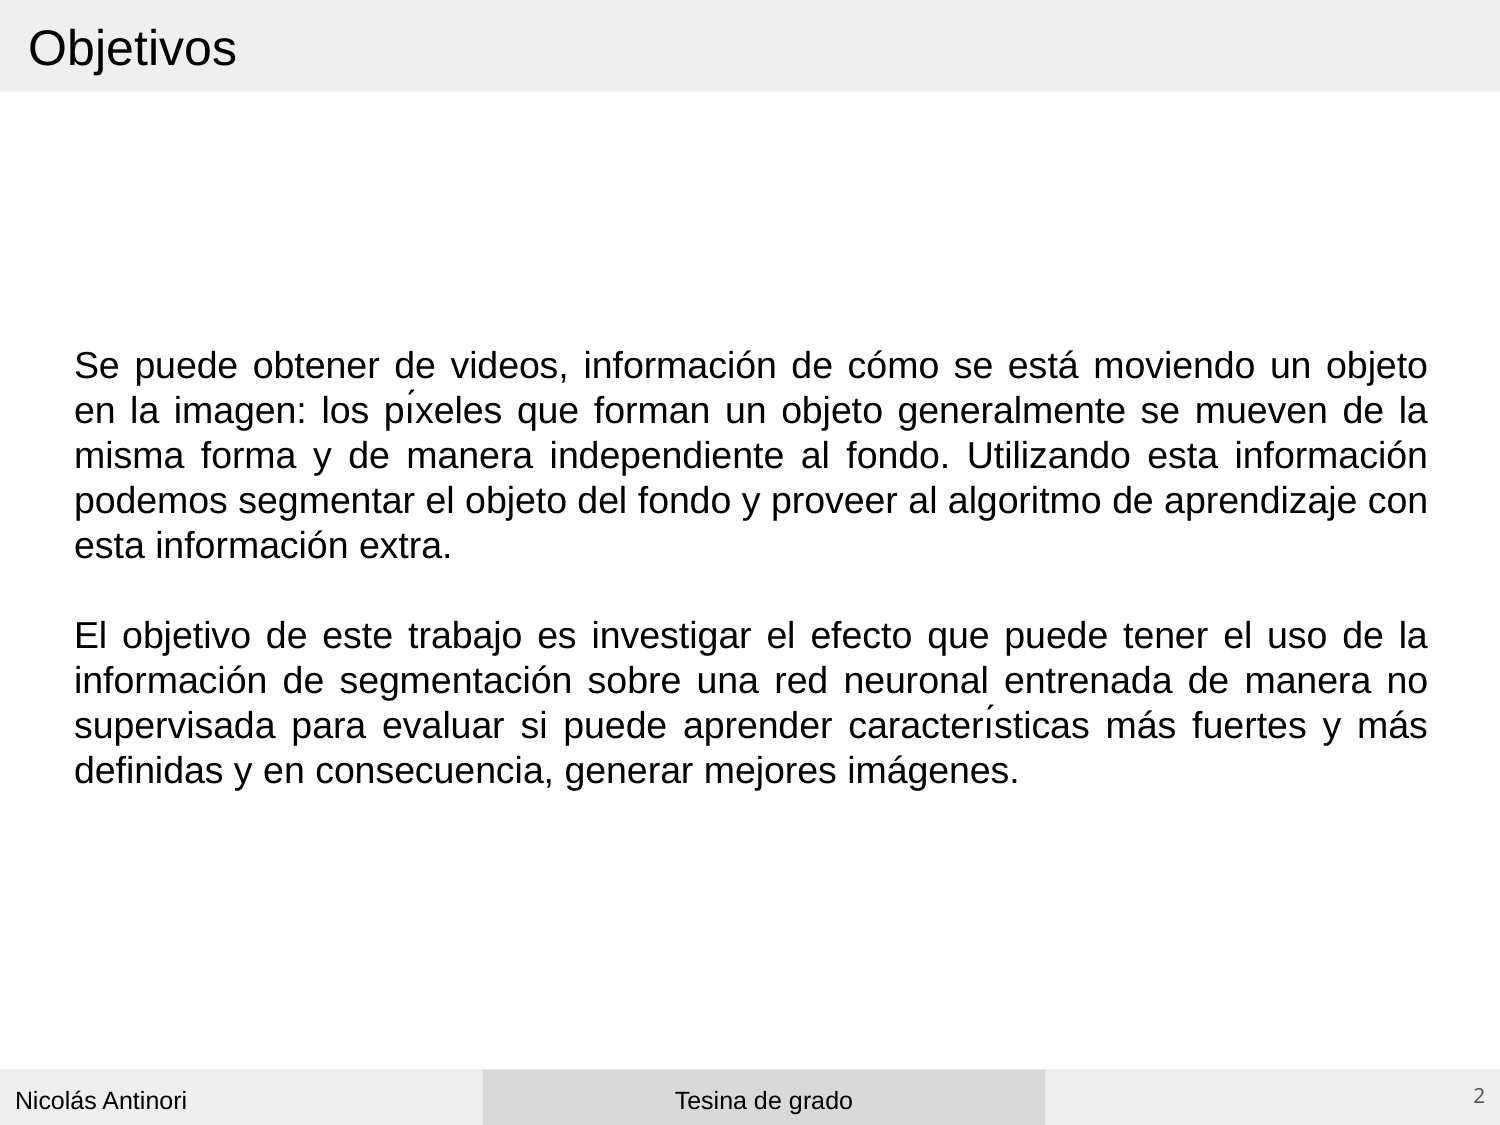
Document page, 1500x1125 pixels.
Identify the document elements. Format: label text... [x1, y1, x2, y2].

slide_number <number> [1046, 1069, 1500, 1125]
text_box Tesina de grado [482, 1069, 1046, 1125]
text_box Se puede obtener de videos, información de cómo se está moviendo un objeto en la imagen: los pı́xeles que forman un objeto generalmente se mueven de la misma forma y de manera independiente al fondo. Utilizando esta información podemos segmentar el objeto del fondo y proveer al algoritmo de aprendizaje con esta información extra. El objetivo de este trabajo es investigar el efecto que puede tener el uso de la información de segmentación sobre una red neuronal entrenada de manera no supervisada para evaluar si puede aprender caracterı́sticas más fuertes y más definidas y en consecuencia, generar mejores imágenes. [59, 128, 1444, 1039]
text_box Nicolás Antinori [0, 1069, 482, 1125]
text_box Objetivos [0, 0, 1500, 92]
